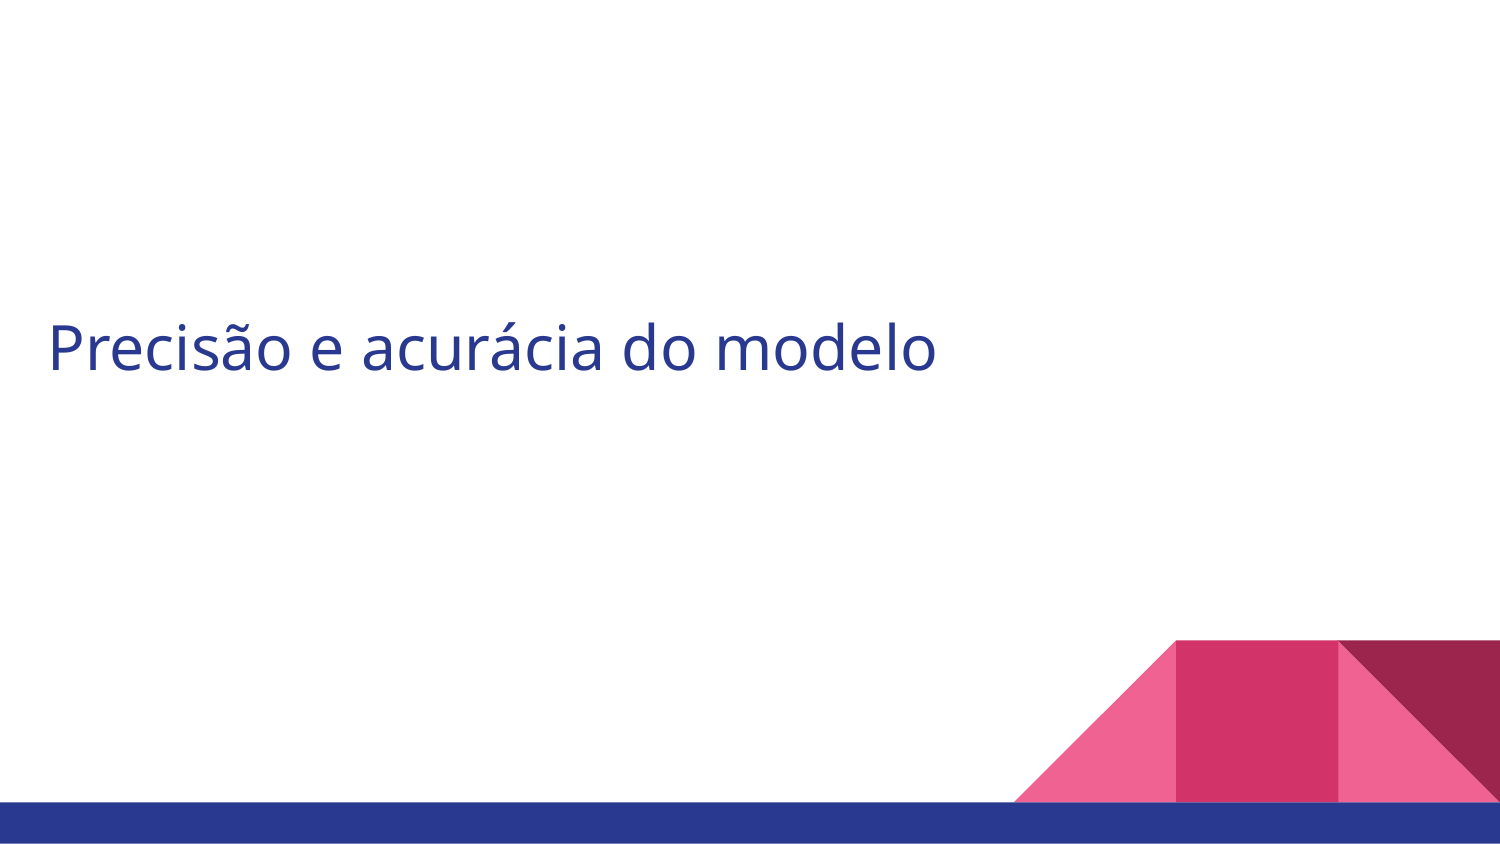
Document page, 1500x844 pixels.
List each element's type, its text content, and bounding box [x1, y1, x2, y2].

title Precisão e acurácia do modelo [32, 292, 1468, 393]
